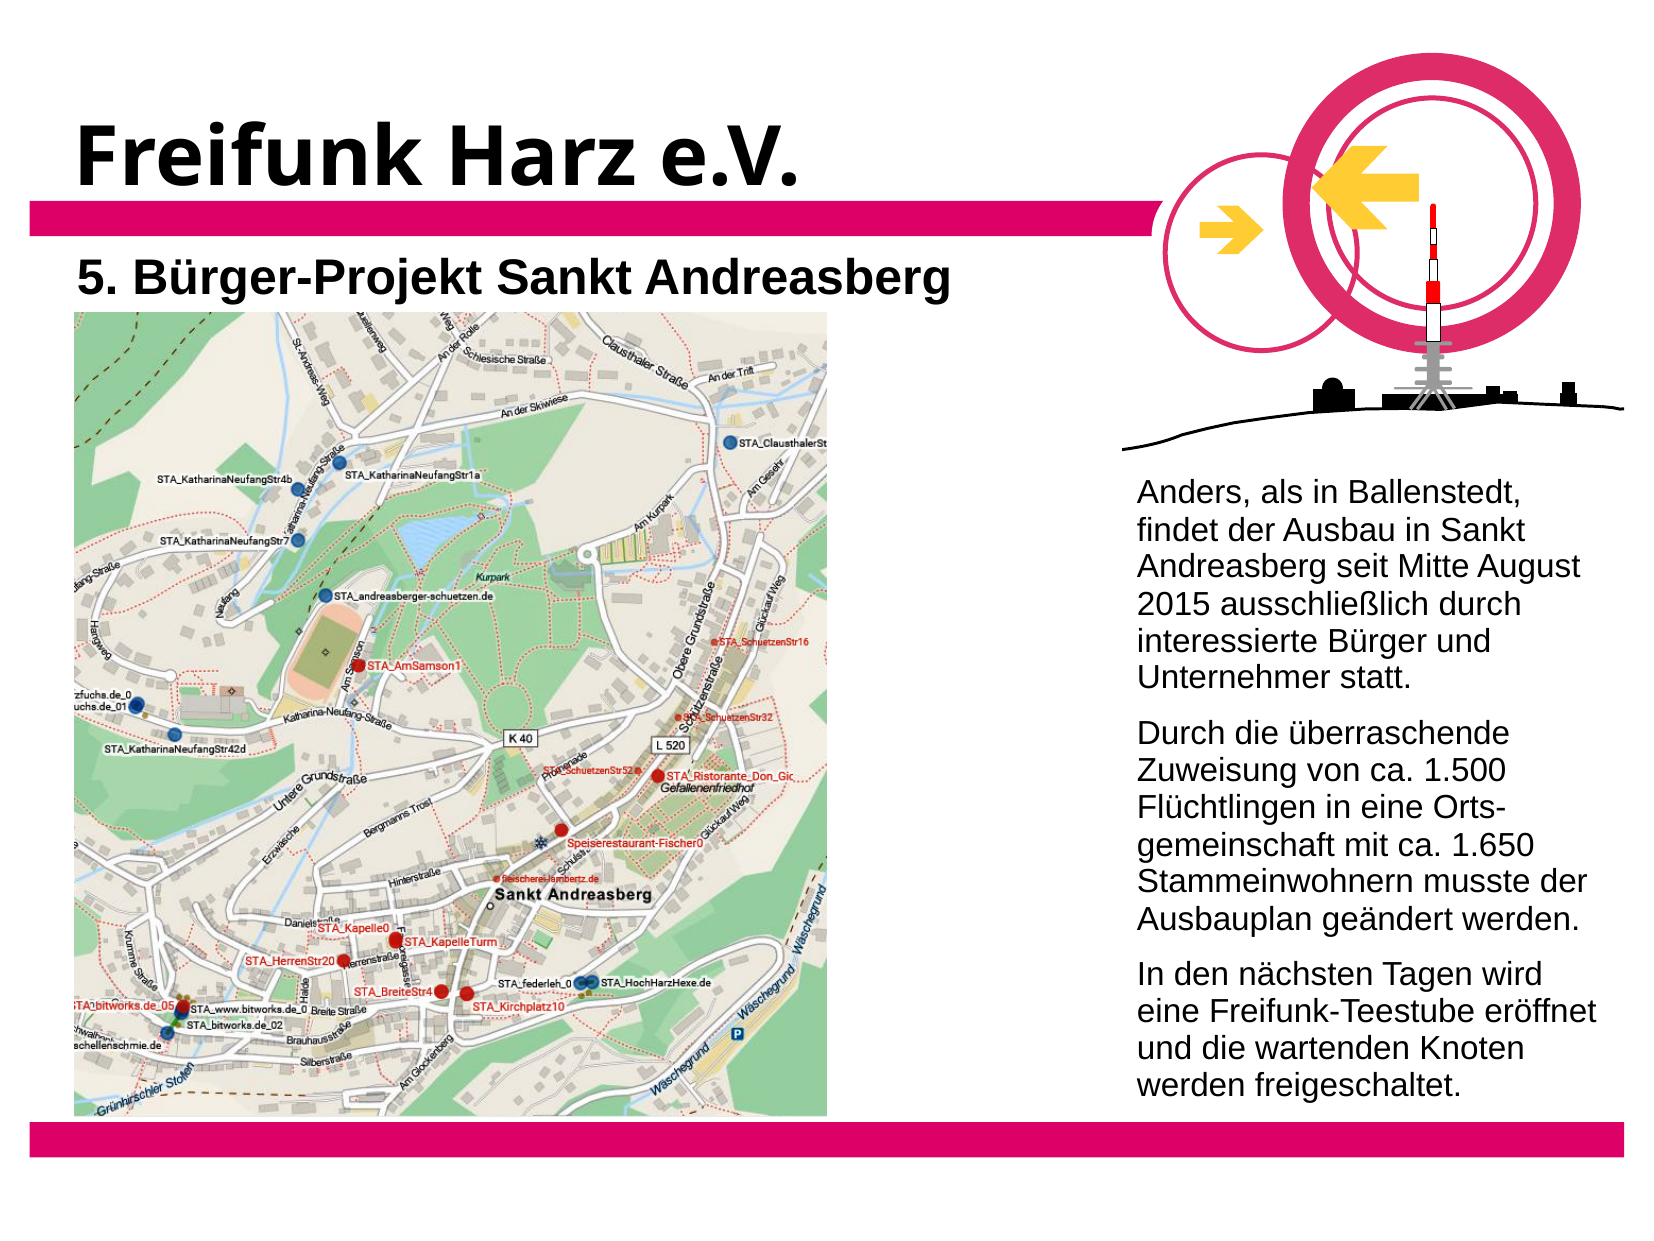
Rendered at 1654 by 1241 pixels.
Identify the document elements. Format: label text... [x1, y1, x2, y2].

text_box 5. Bürger-Projekt Sankt Andreasberg [76, 218, 1123, 337]
text_box Anders, als in Ballenstedt, findet der Ausbau in Sankt Andreasberg seit Mitte August 2015 ausschließlich durch interessierte Bürger und Unternehmer statt. Durch die überraschende Zuweisung von ca. 1.500 Flüchtlingen in eine Orts-gemeinschaft mit ca. 1.650 Stammeinwohnern musste der Ausbauplan geändert werden. In den nächsten Tagen wird eine Freifunk-Teestube eröffnet und die wartenden Knoten werden freigeschaltet. [1122, 466, 1618, 1117]
picture [74, 312, 827, 1117]
